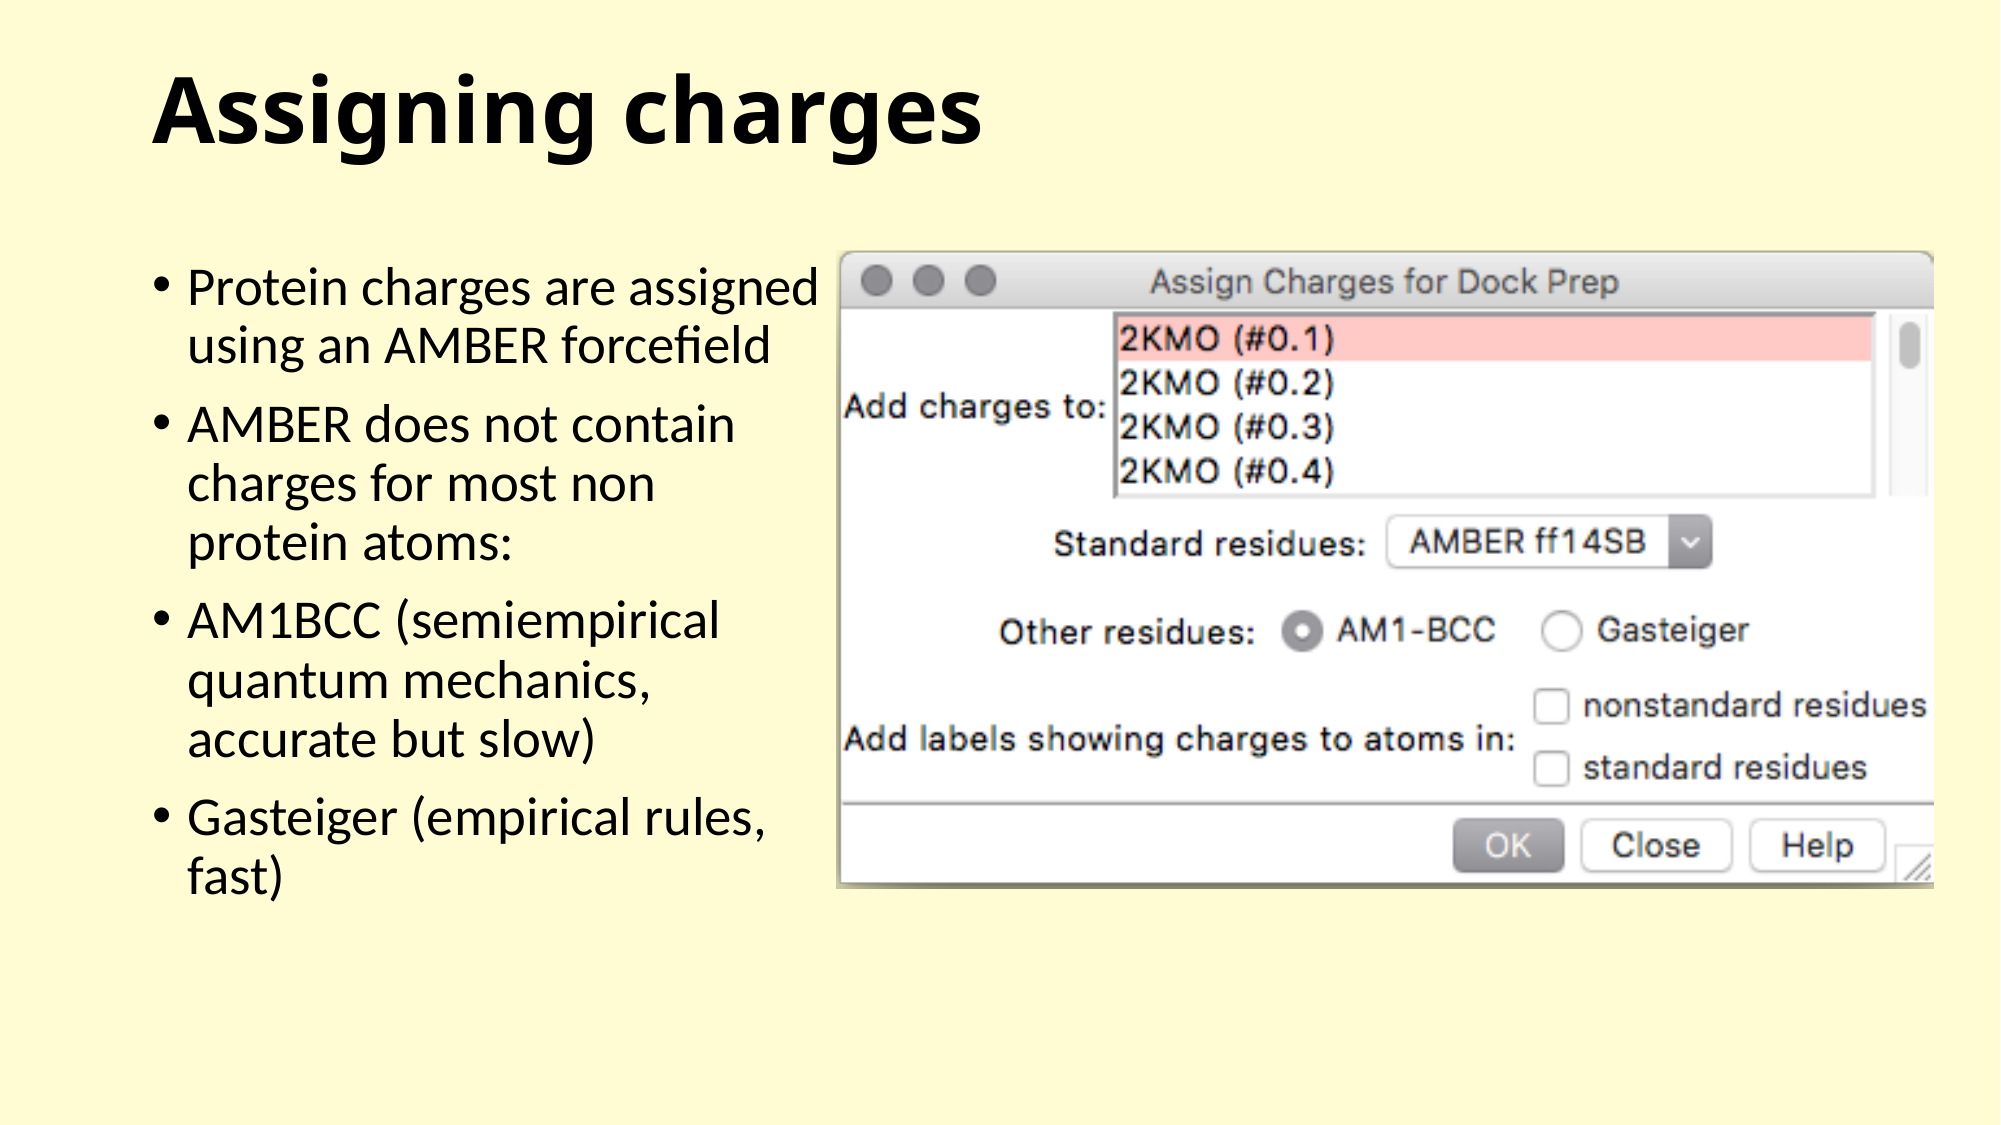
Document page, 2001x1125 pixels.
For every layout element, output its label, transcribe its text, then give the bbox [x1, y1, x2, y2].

list Protein charges are assigned using an AMBER forcefield AMBER does not contain charges for most non­ protein atoms: AM1­BCC (semi­empirical quantum mechanics, accurate but slow) Gasteiger (empirical rules, fast) [137, 250, 837, 965]
picture [836, 250, 1934, 889]
title Assigning charges [137, 59, 1863, 250]
